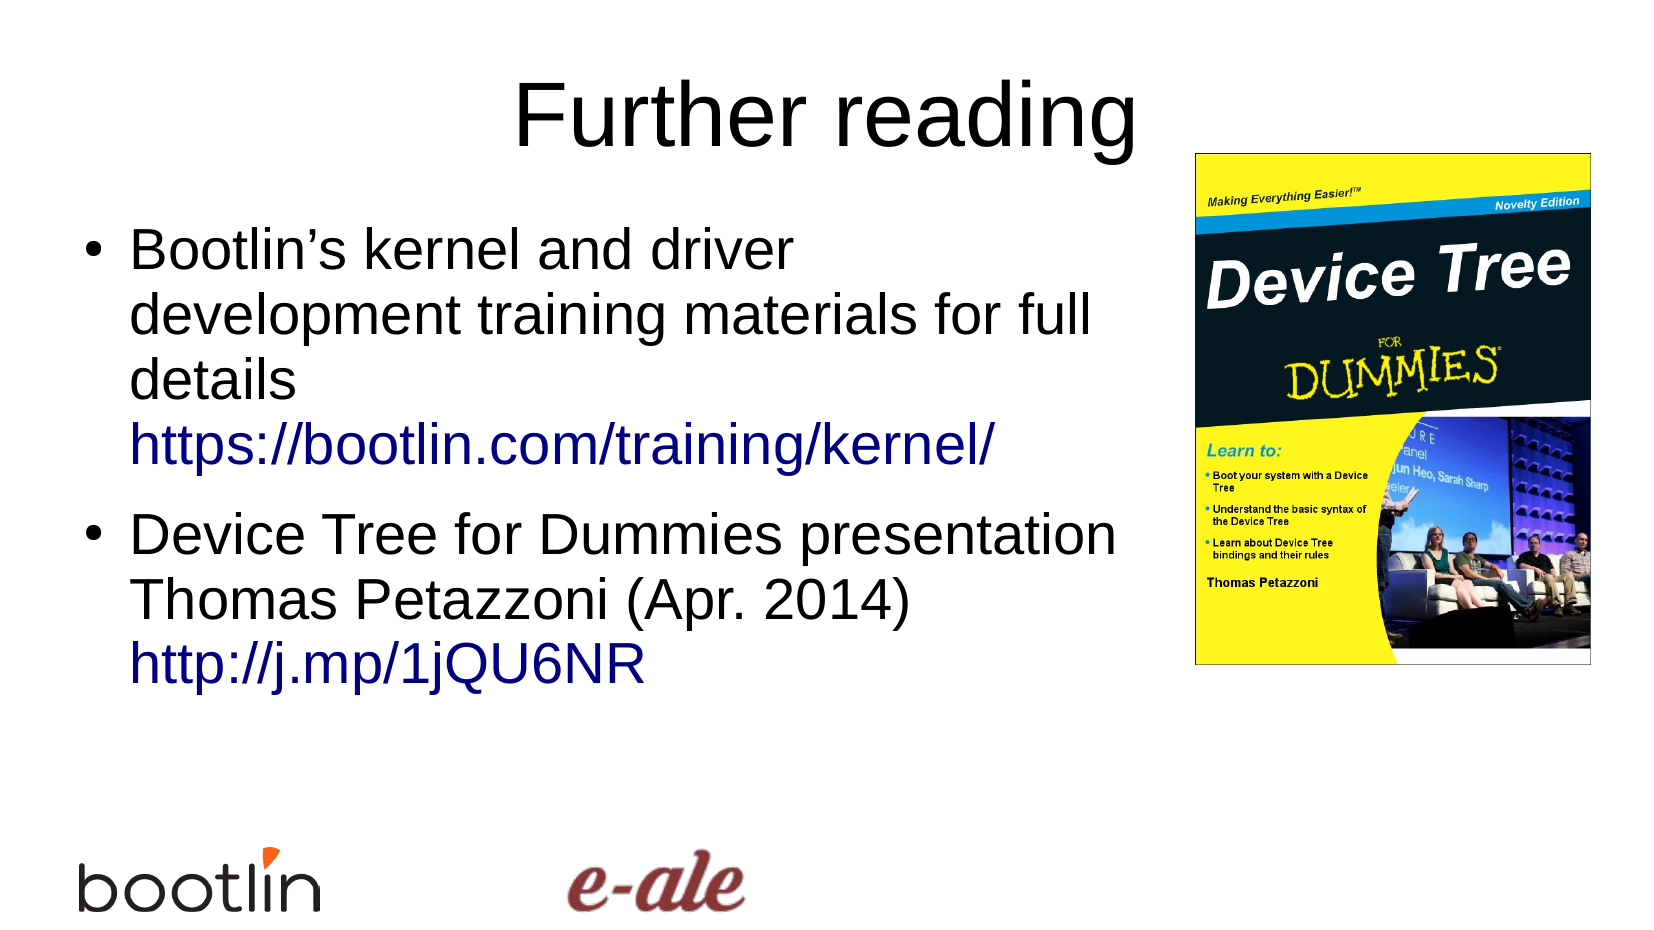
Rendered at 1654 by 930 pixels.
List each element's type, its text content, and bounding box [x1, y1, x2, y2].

title Further reading [82, 37, 1571, 193]
picture [1541, 198, 1547, 206]
picture [1549, 197, 1579, 206]
list Bootlin’s kernel and driver development training materials for full details https://bootlin.com/training/kernel/ Device Tree for Dummies presentation Thomas Petazzoni (Apr. 2014) http://j.mp/1jQU6NR [67, 217, 1141, 757]
picture [1195, 208, 1591, 665]
picture [1195, 153, 1591, 233]
picture [565, 847, 749, 915]
picture [1506, 200, 1535, 210]
picture [1496, 202, 1505, 209]
picture [79, 847, 320, 912]
